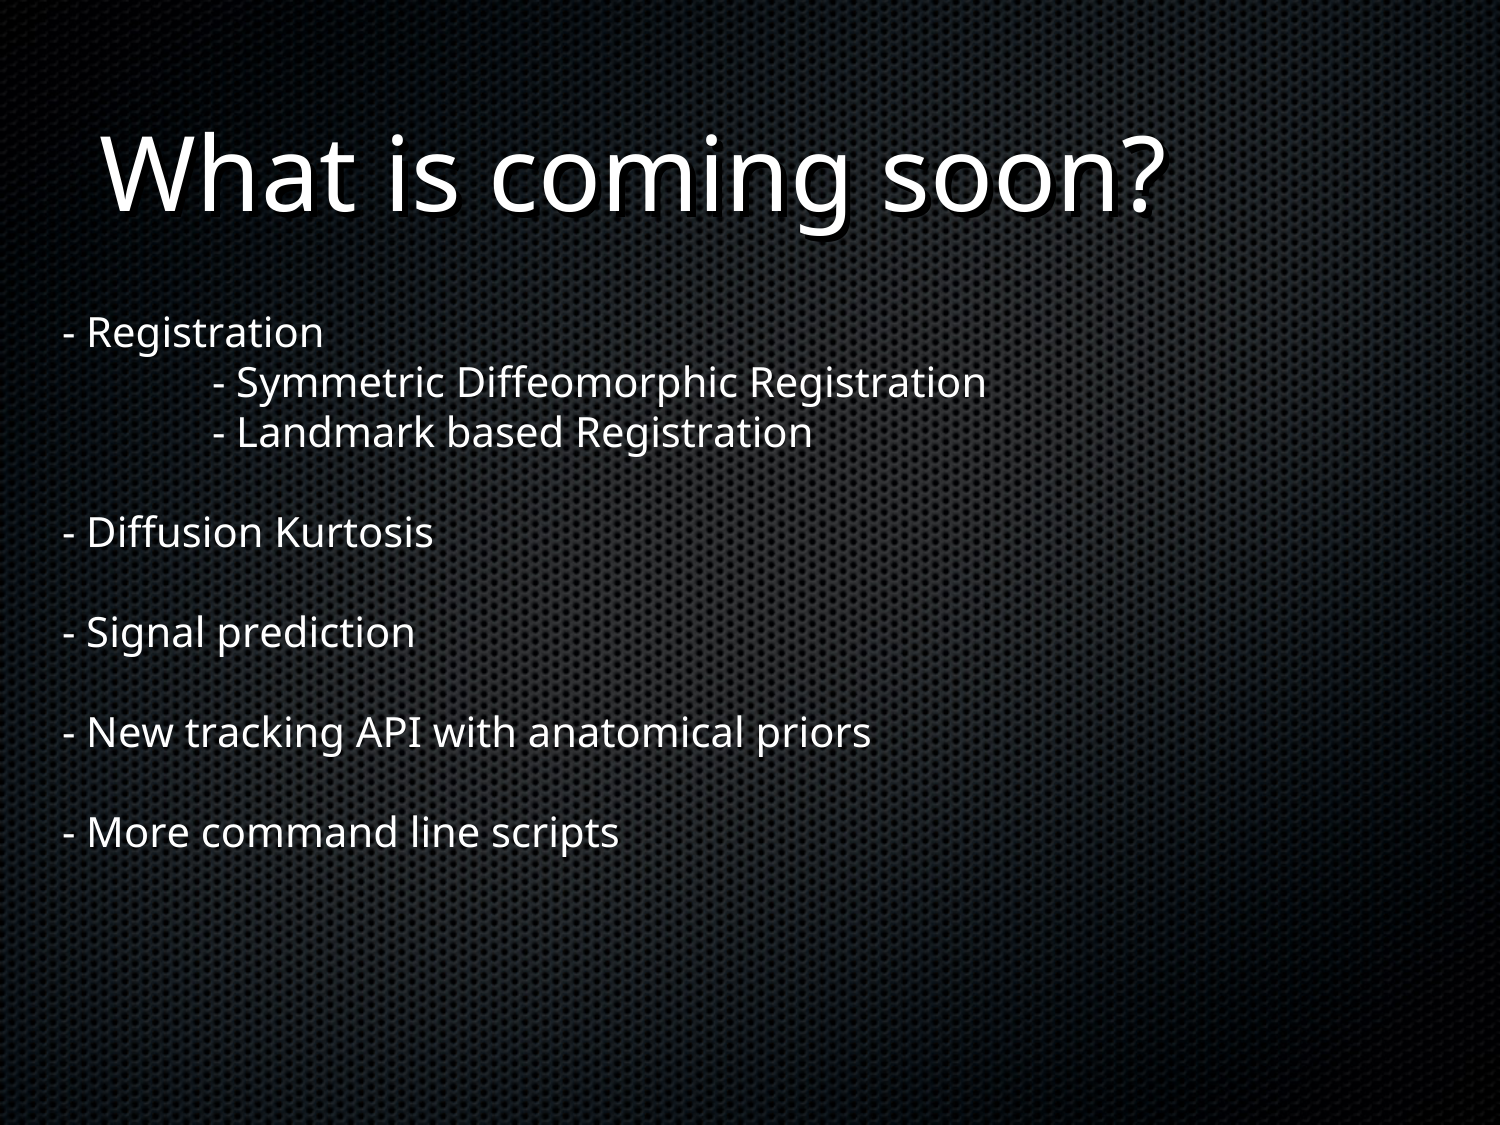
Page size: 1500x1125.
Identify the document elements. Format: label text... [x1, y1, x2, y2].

title What is coming soon? [91, 29, 1411, 248]
picture [0, 0, 1500, 1125]
text_box - Registration - Symmetric Diffeomorphic Registration - Landmark based Registration - Diffusion Kurtosis - Signal prediction - New tracking API with anatomical priors - More command line scripts [47, 248, 1477, 1125]
